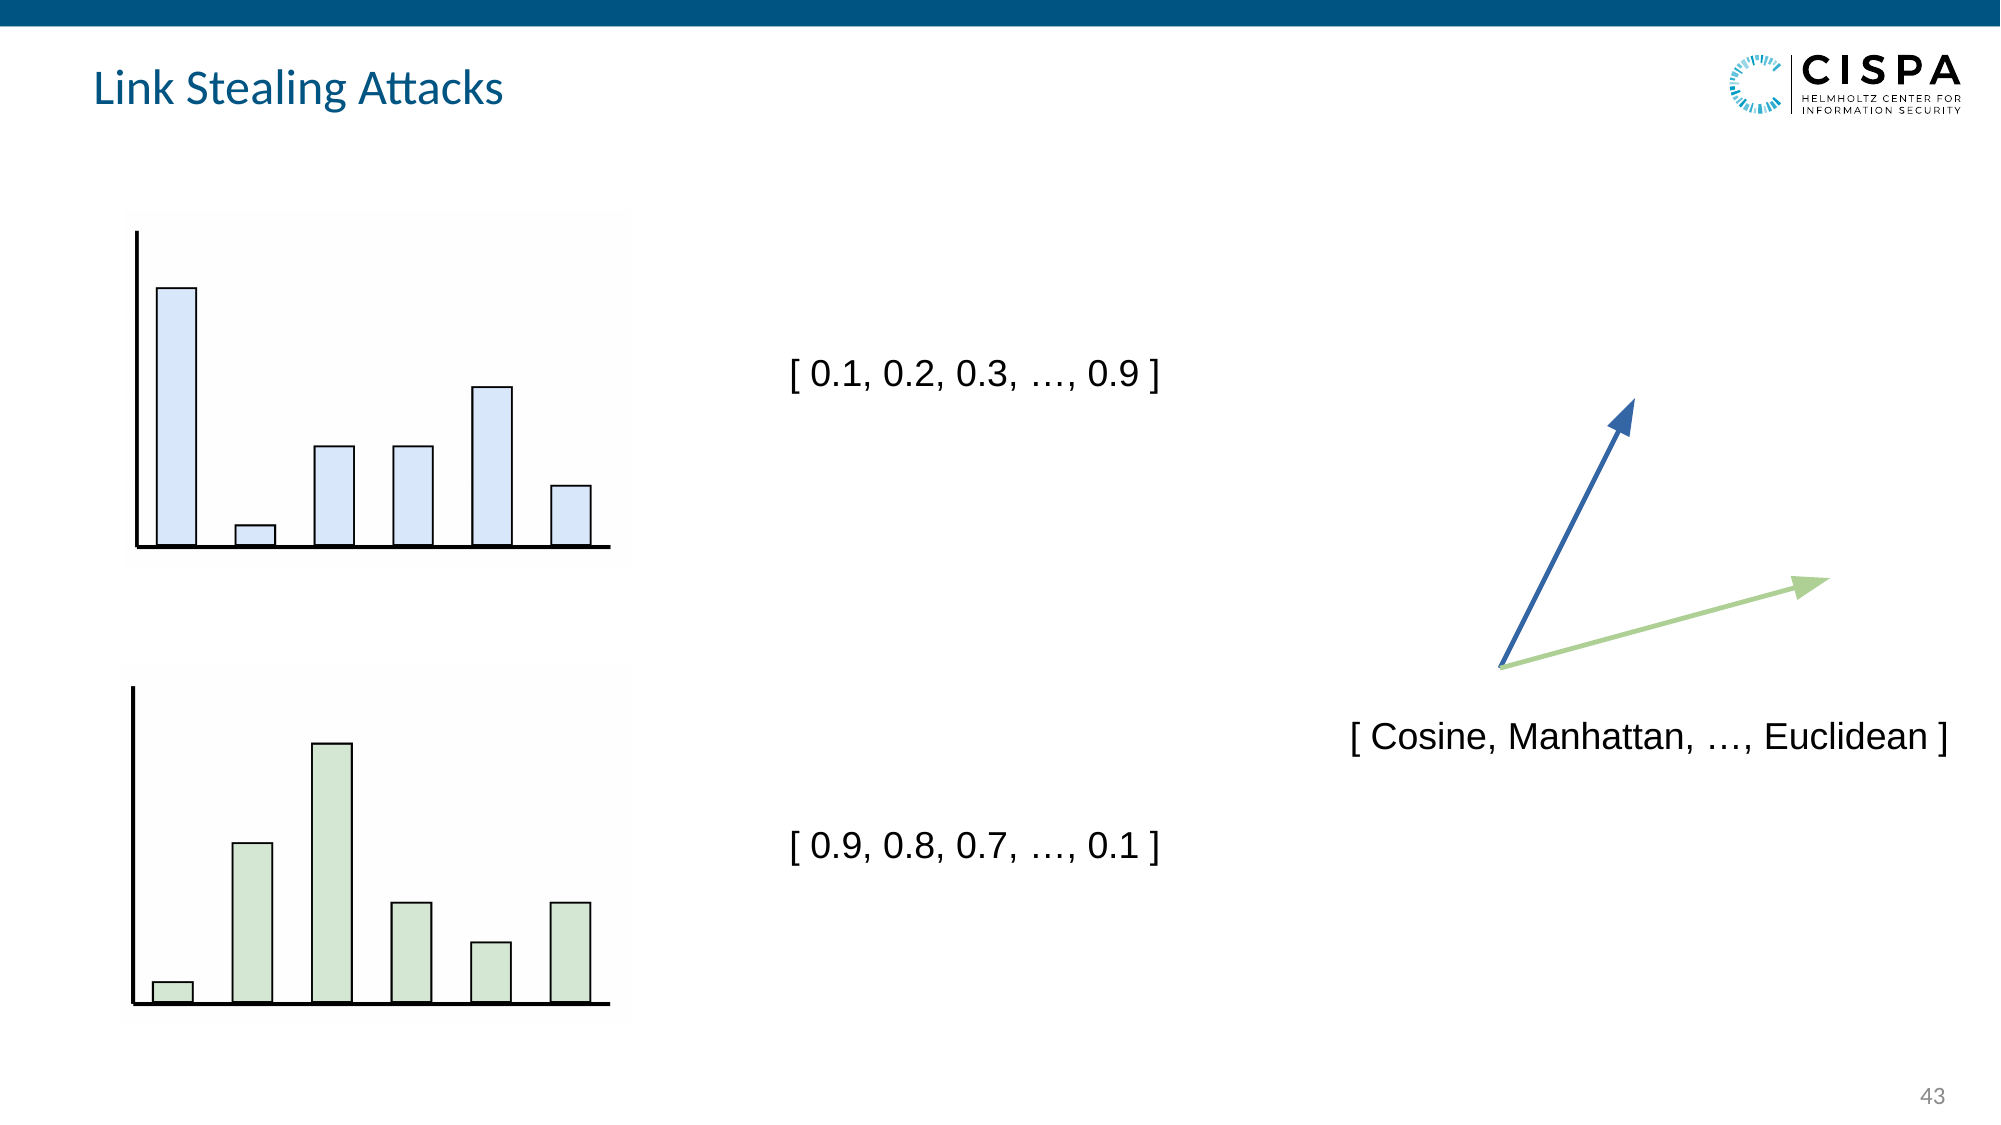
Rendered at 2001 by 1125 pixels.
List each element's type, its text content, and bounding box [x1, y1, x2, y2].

text_box [ 0.1, 0.2, 0.3, …, 0.9 ] [774, 345, 1176, 402]
picture [120, 665, 631, 1026]
title Link Stealing Attacks [78, 38, 1699, 131]
slide_number <number> [1870, 1065, 1961, 1125]
text_box [ Cosine, Manhattan, …, Euclidean ] [1335, 708, 1965, 766]
picture [124, 210, 631, 568]
text_box [ 0.9, 0.8, 0.7, …, 0.1 ] [774, 817, 1176, 875]
